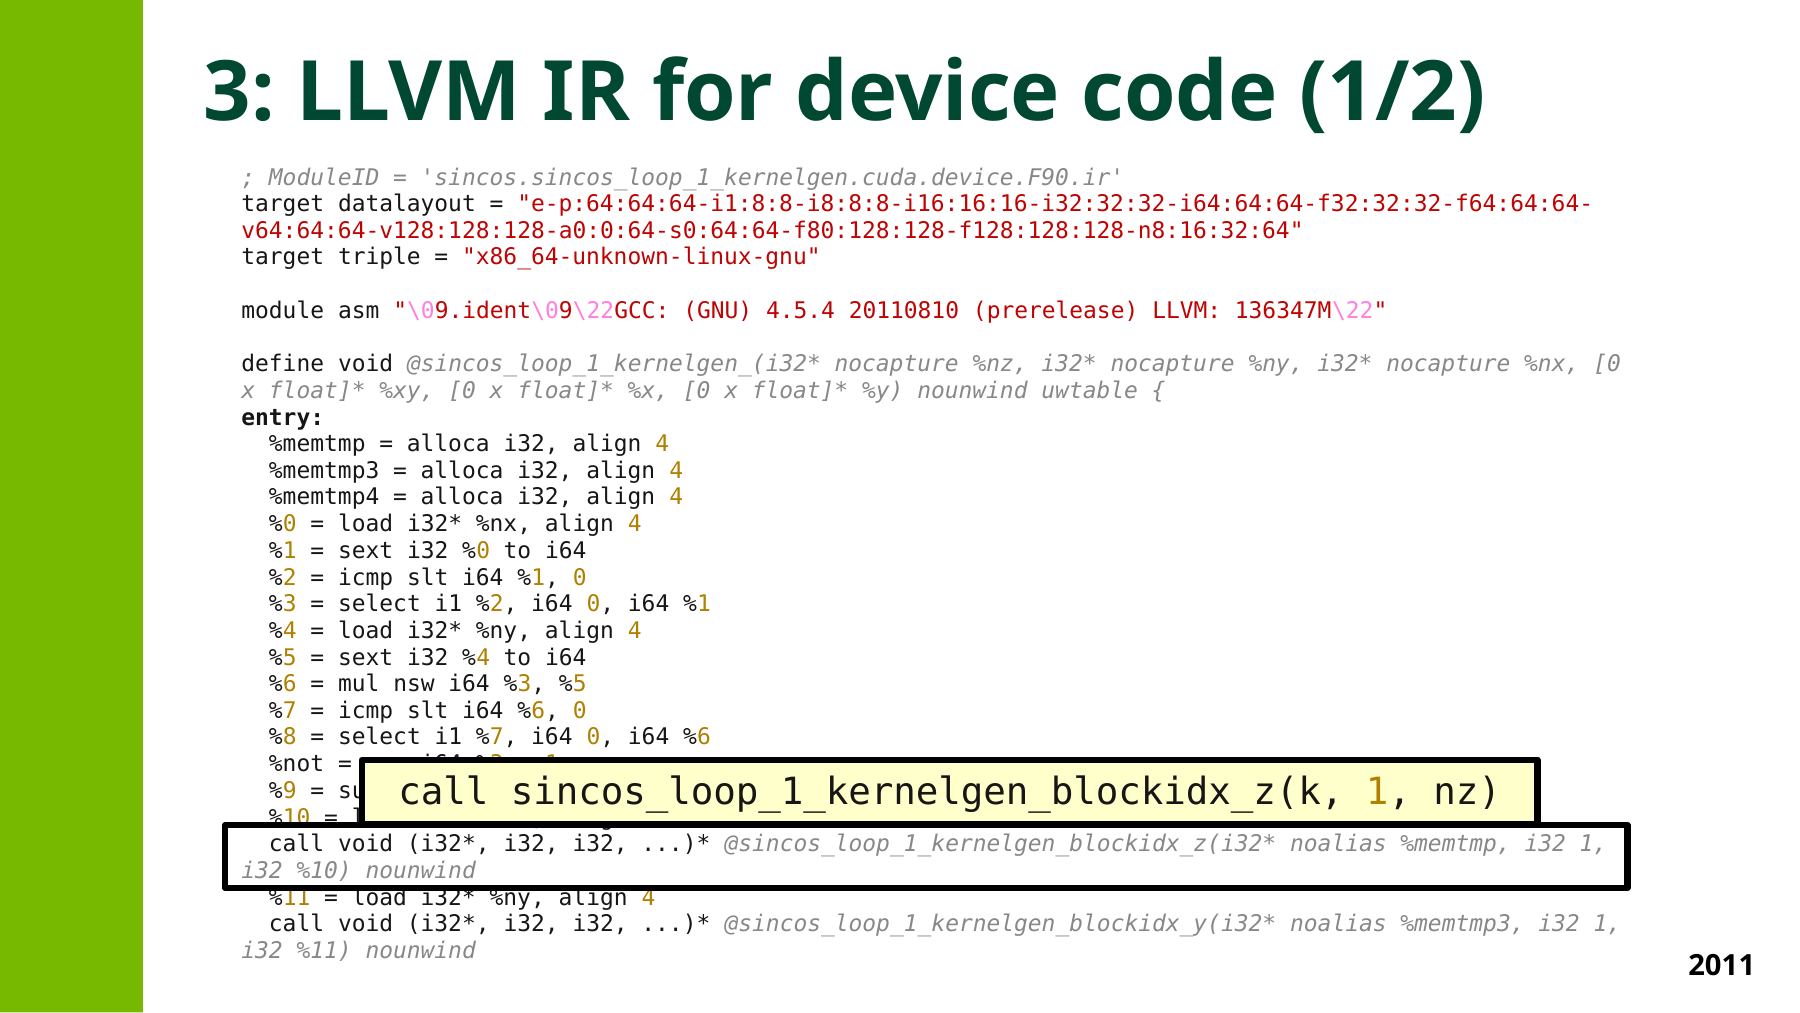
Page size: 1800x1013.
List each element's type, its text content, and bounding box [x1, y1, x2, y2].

text_box call sincos_loop_1_kernelgen_blockidx_z(k, 1, nz) [361, 759, 1538, 825]
chart [240, 828, 1623, 885]
chart [240, 163, 1623, 822]
chart [240, 891, 1623, 1013]
title 3: LLVM IR for device code (1/2) [188, 40, 1733, 211]
